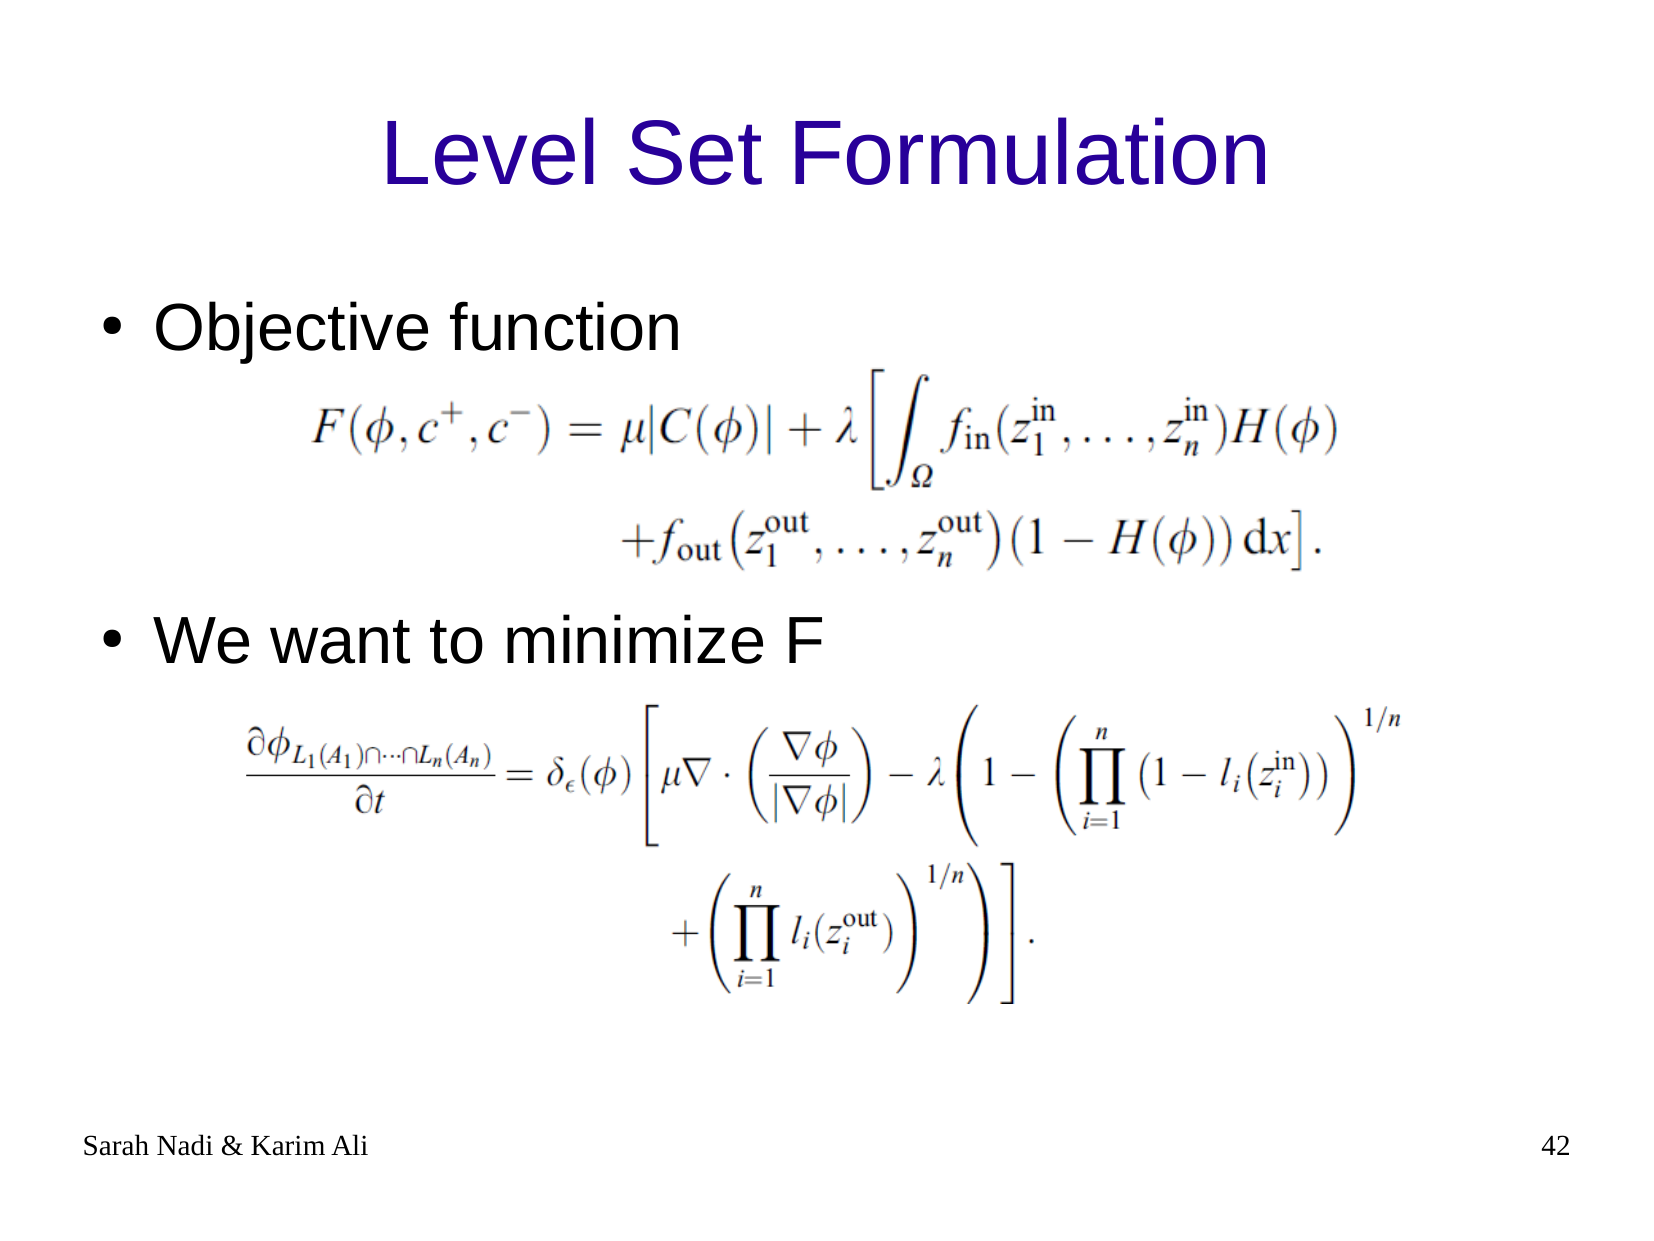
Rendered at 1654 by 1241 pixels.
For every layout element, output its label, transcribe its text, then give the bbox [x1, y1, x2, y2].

list Objective function We want to minimize F [82, 290, 1571, 1109]
picture [245, 688, 1409, 1004]
title Level Set Formulation [82, 56, 1571, 250]
picture [311, 363, 1343, 582]
